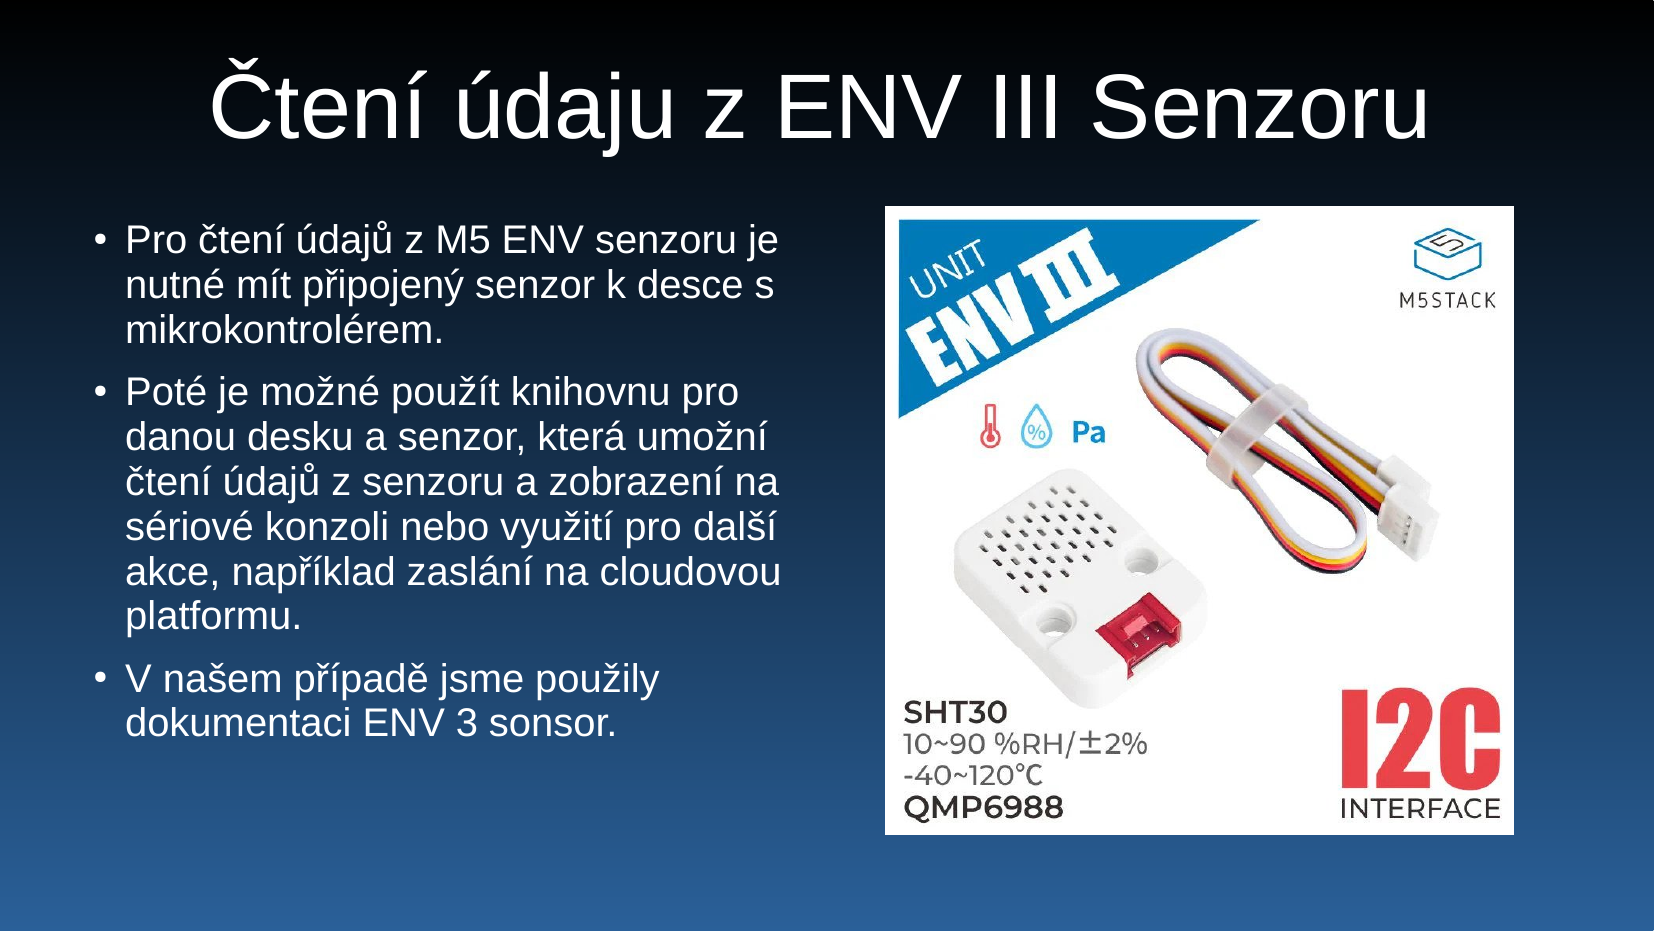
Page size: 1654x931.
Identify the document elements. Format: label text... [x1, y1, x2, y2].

picture [885, 206, 1514, 835]
list Pro čtení údajů z M5 ENV senzoru je nutné mít připojený senzor k desce s mikrokontrolérem. Poté je možné použít knihovnu pro danou desku a senzor, která umožní čtení údajů z senzoru a zobrazení na sériové konzoli nebo využití pro další akce, například zaslání na cloudovou platformu. V našem případě jsme použily dokumentaci ENV 3 sonsor. [82, 217, 798, 758]
title Čtení údaju z ENV III Senzoru [76, 29, 1565, 185]
